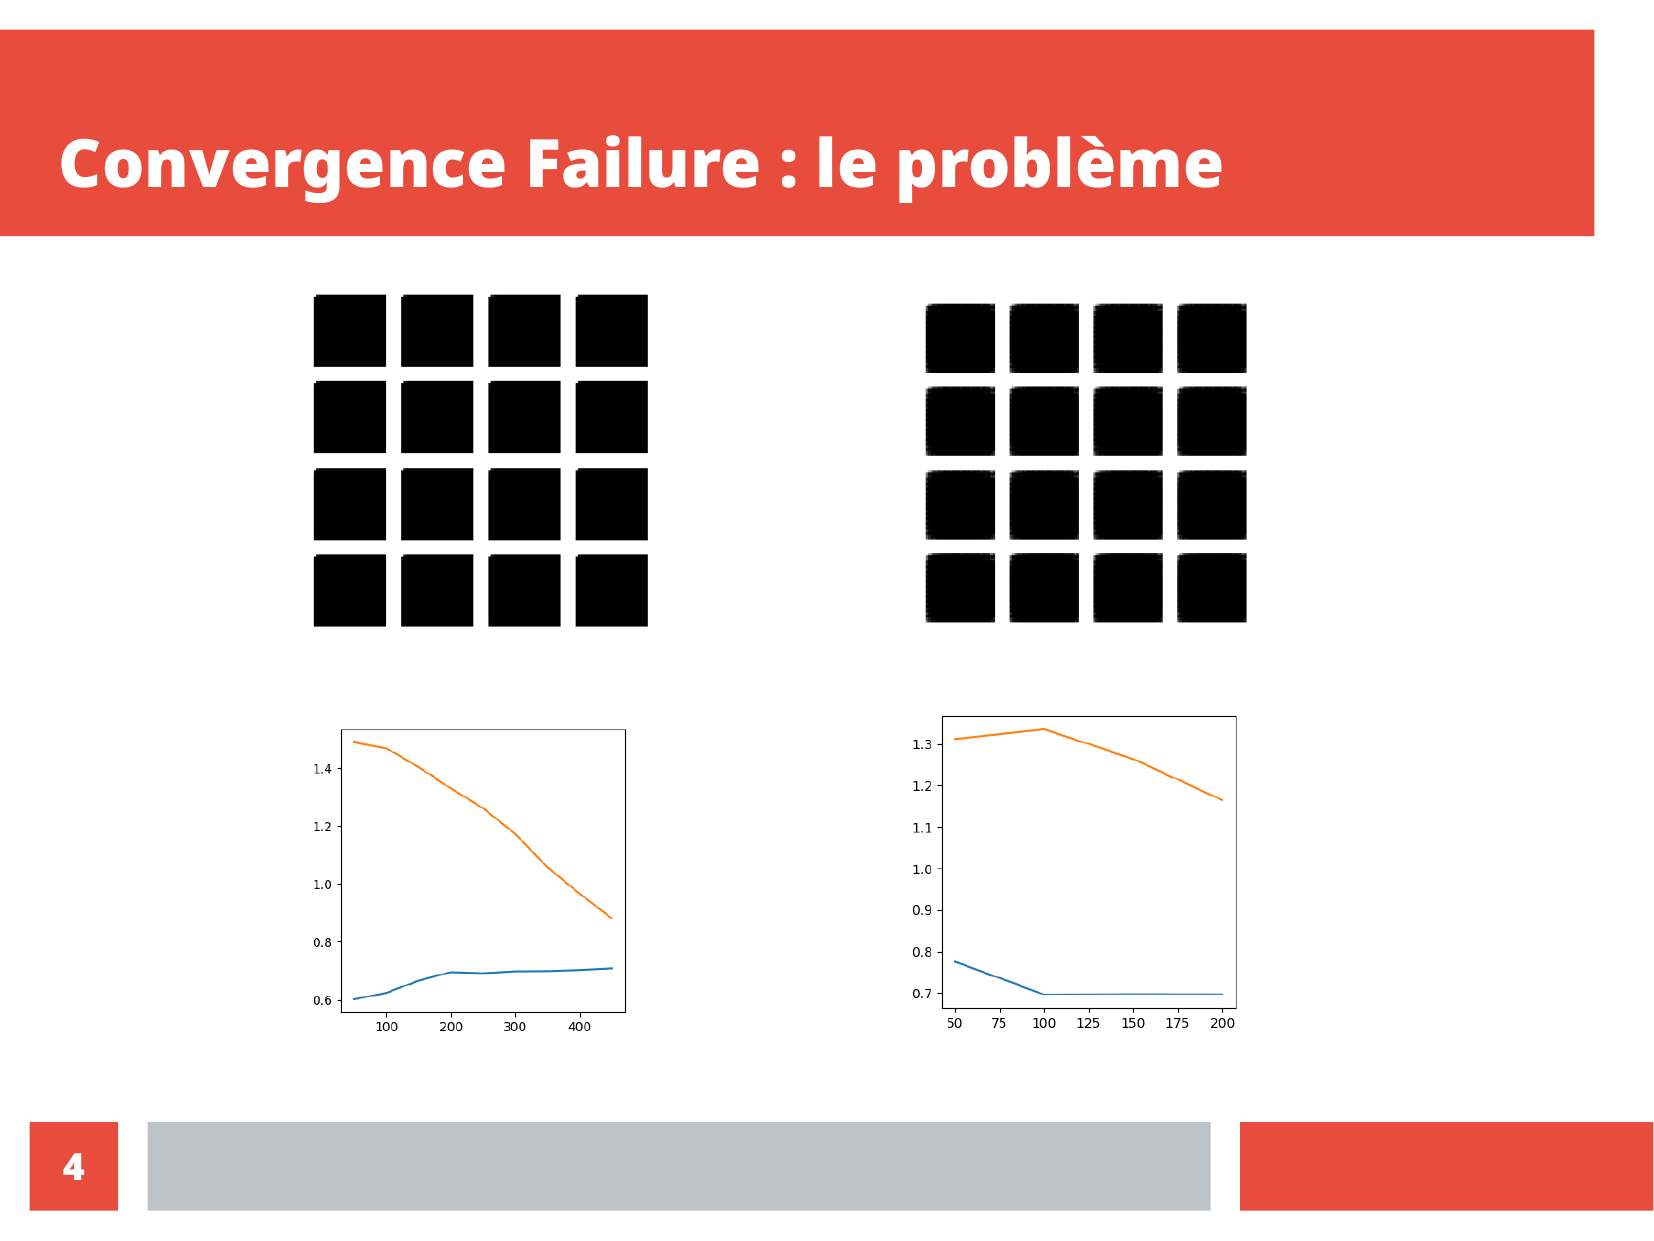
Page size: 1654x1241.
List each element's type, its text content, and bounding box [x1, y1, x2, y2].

picture [260, 243, 691, 674]
picture [295, 685, 661, 1052]
picture [894, 670, 1273, 1049]
title Convergence Failure : le problème [59, 59, 1595, 207]
picture [874, 254, 1288, 669]
